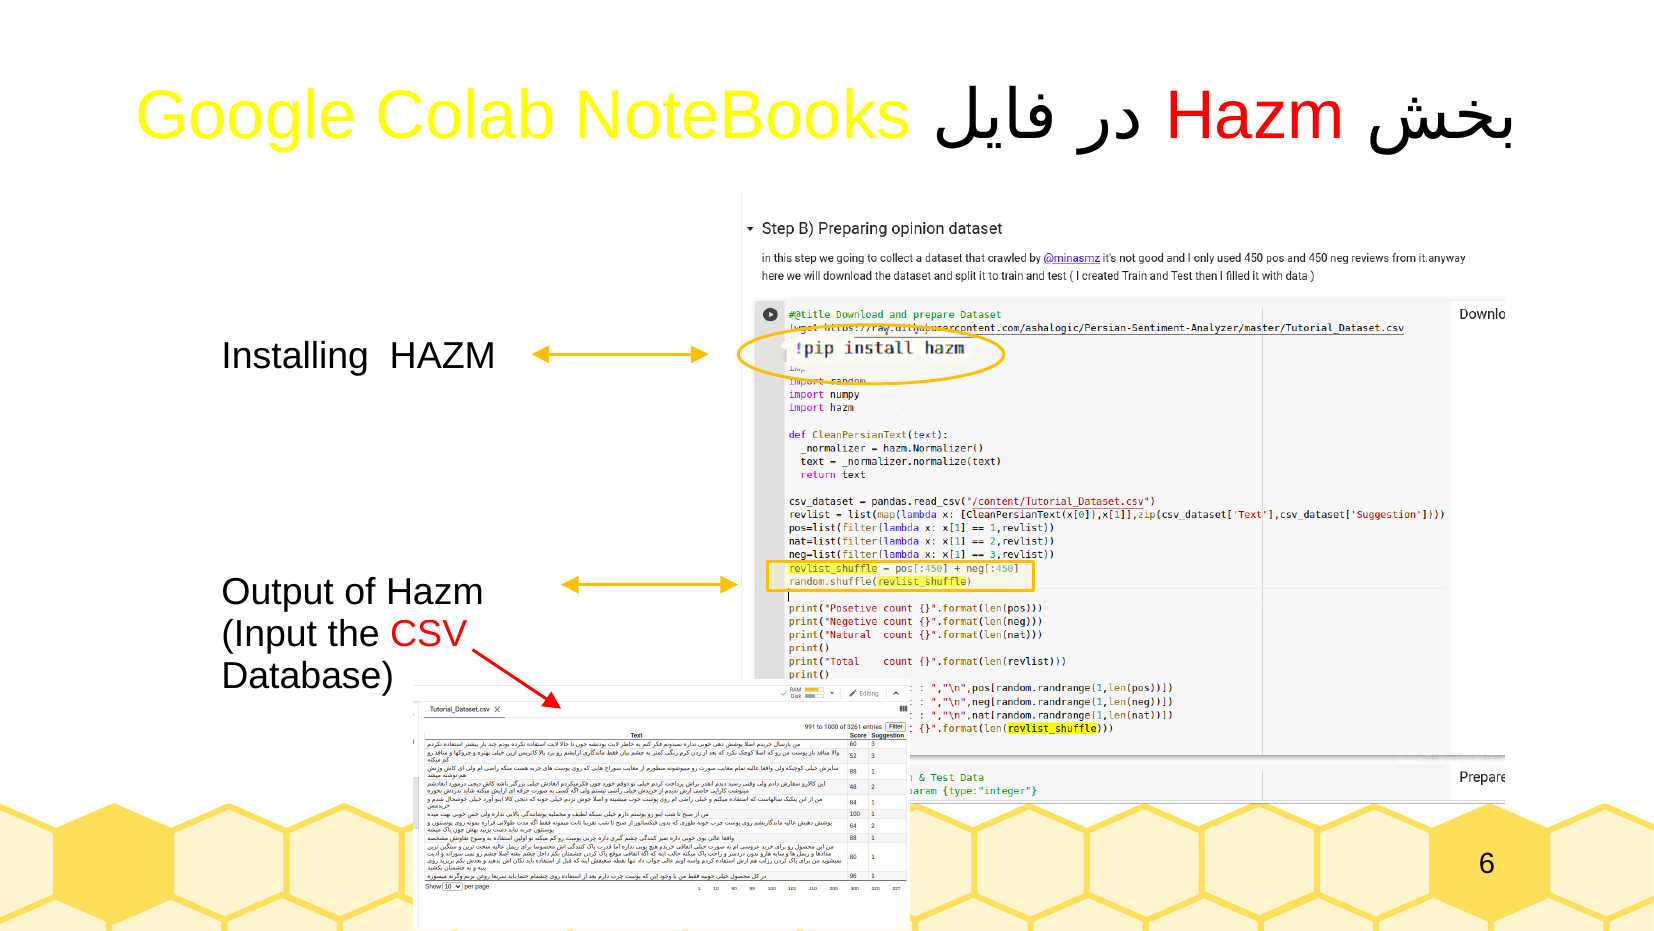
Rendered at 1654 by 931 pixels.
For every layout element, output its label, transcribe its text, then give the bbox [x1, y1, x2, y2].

title بخش Hazm در فایل Google Colab NoteBooks [82, 37, 1571, 193]
text_box Output of Hazm (Input the CSV Database) [206, 563, 522, 621]
picture [413, 192, 1505, 930]
text_box [738, 324, 1004, 384]
text_box [767, 561, 1034, 591]
text_box Installing HAZM [206, 327, 522, 384]
